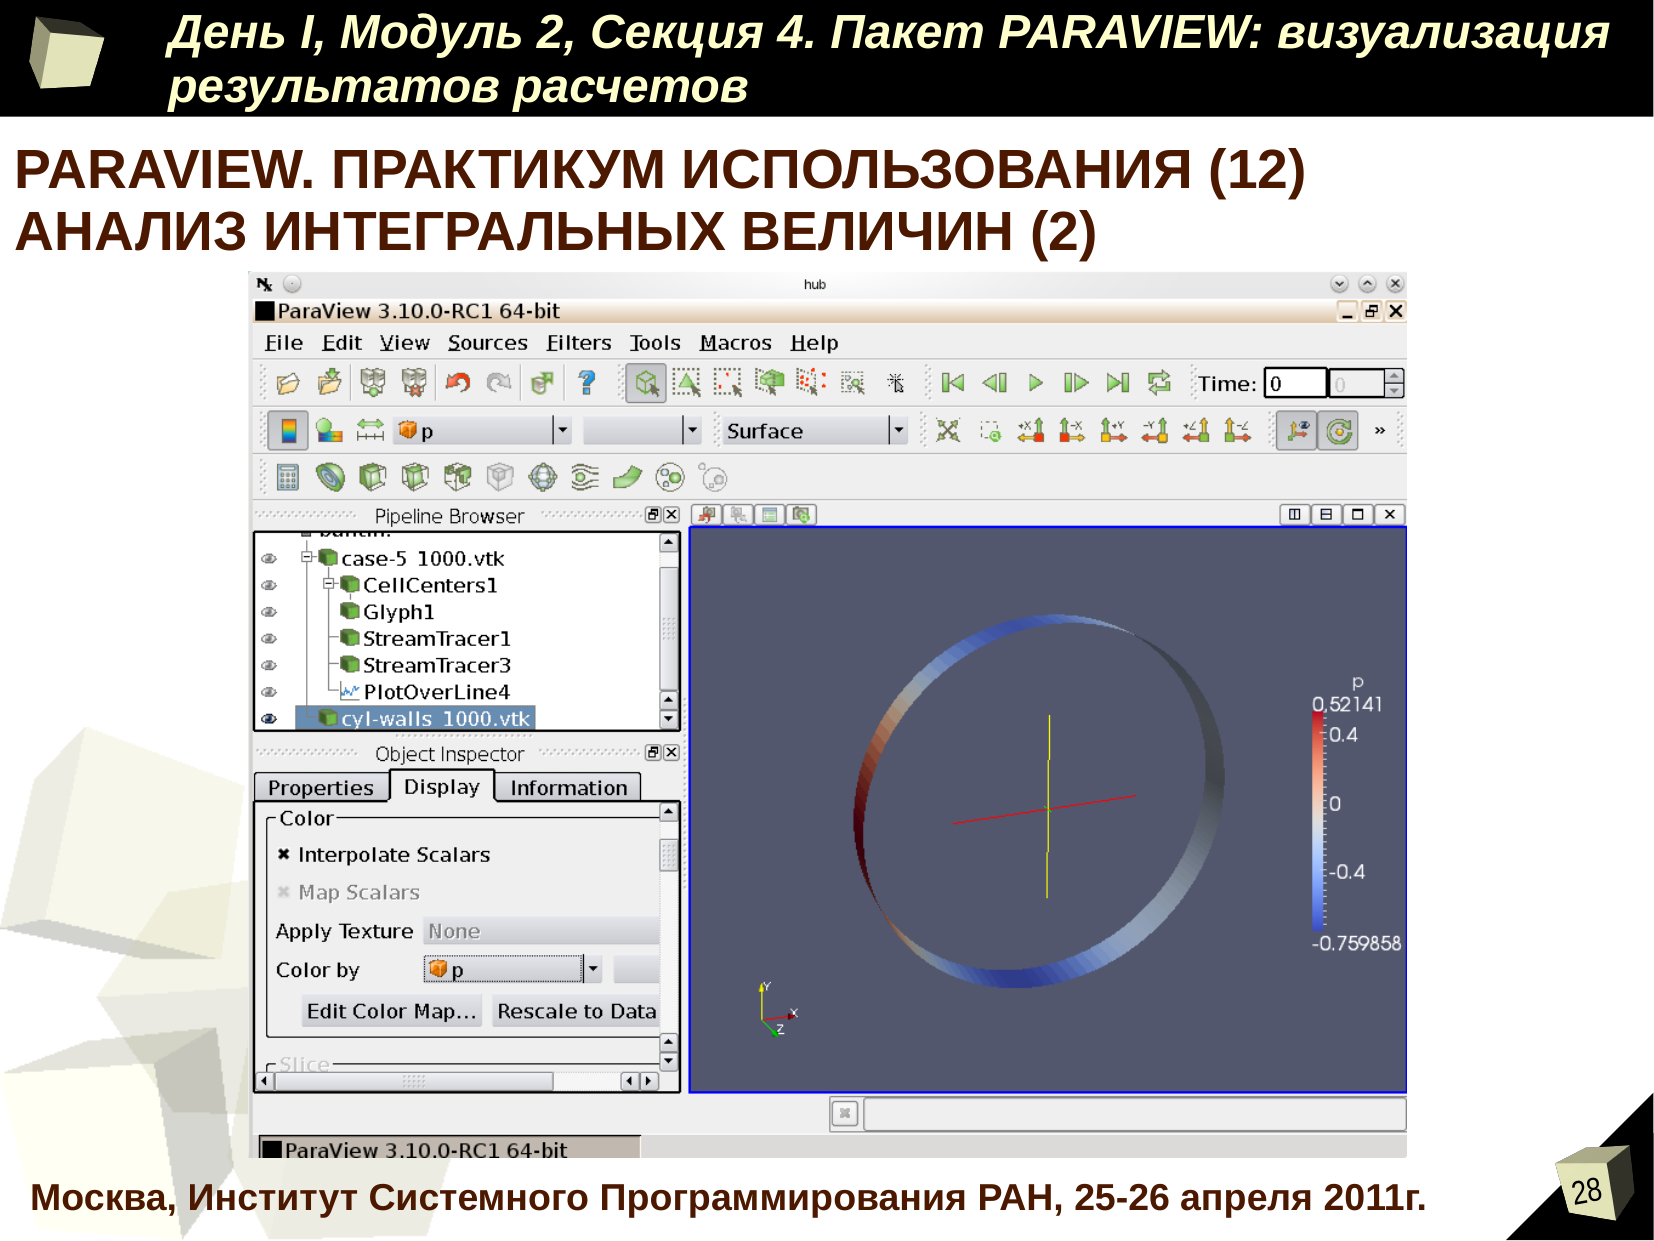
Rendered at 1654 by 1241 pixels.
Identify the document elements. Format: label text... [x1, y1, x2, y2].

picture [0, 271, 1407, 1241]
picture [464, 1193, 472, 1198]
text_box PARAVIEW. ПРАКТИКУМ ИСПОЛЬЗОВАНИЯ (12) АНАЛИЗ ИНТЕГРАЛЬНЫХ ВЕЛИЧИН (2) [0, 131, 1654, 270]
